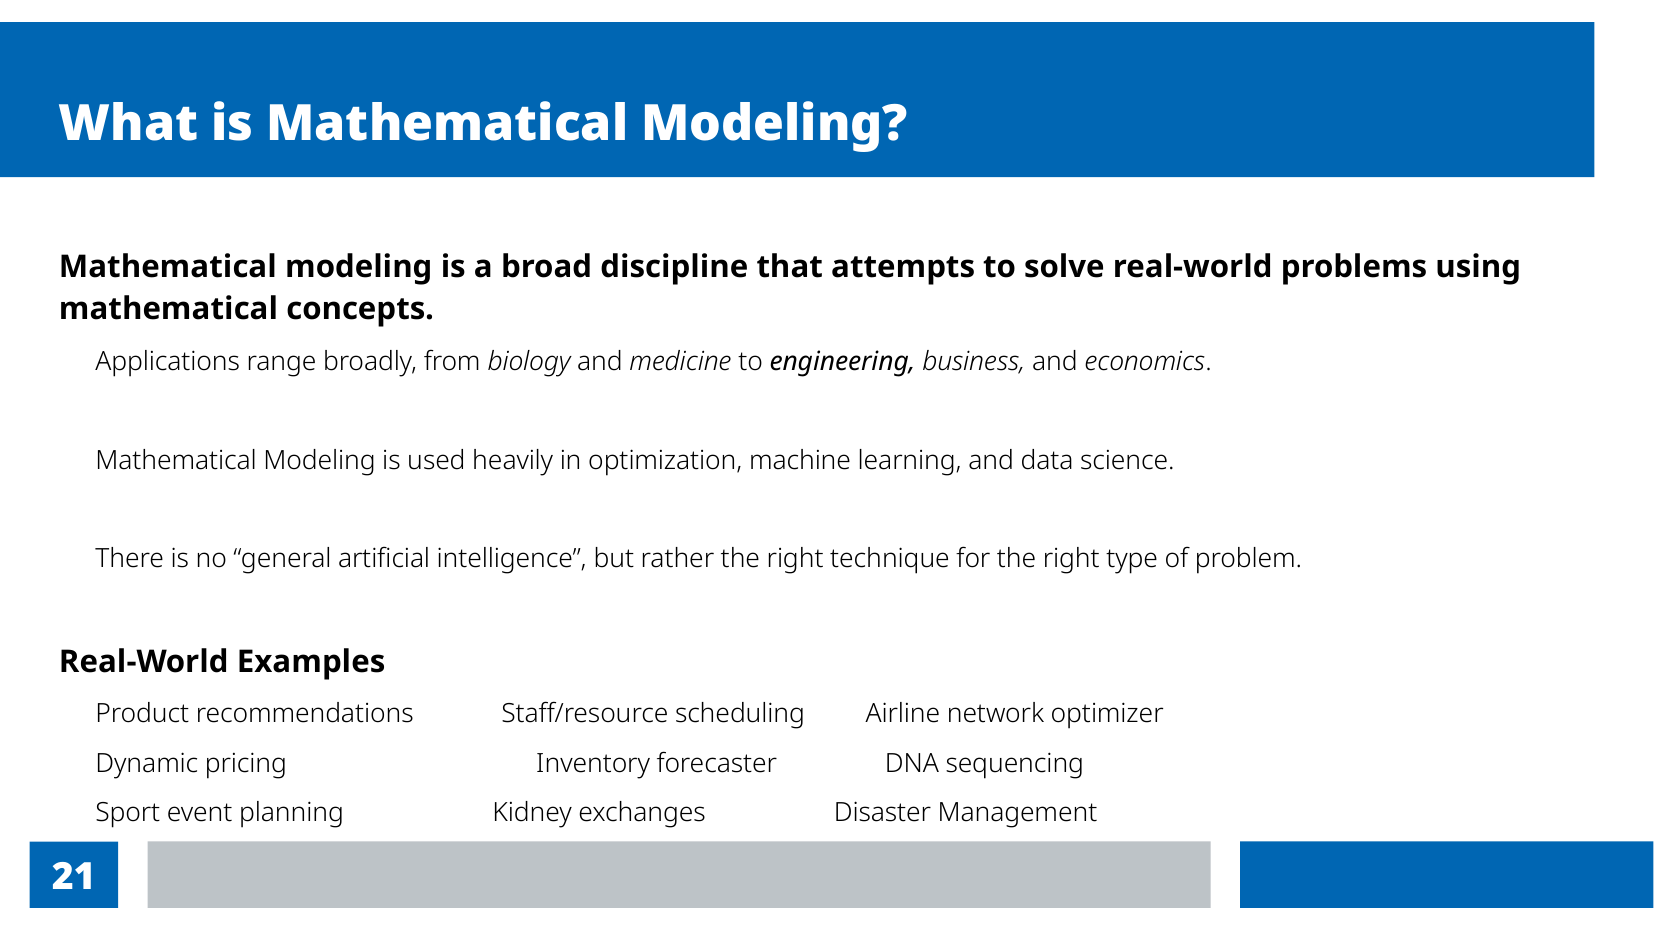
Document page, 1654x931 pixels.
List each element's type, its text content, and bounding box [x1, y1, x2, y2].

title What is Mathematical Modeling? [59, 44, 1595, 156]
list Mathematical modeling is a broad discipline that attempts to solve real-world problems using mathematical concepts. Applications range broadly, from biology and medicine to engineering, business, and economics. Mathematical Modeling is used heavily in optimization, machine learning, and data science. There is no “general artificial intelligence”, but rather the right technique for the right type of problem. Real-World Examples Product recommendations Staff/resource scheduling Airline network optimizer Dynamic pricing Inventory forecaster DNA sequencing Sport event planning Kidney exchanges Disaster Management [59, 243, 1565, 886]
